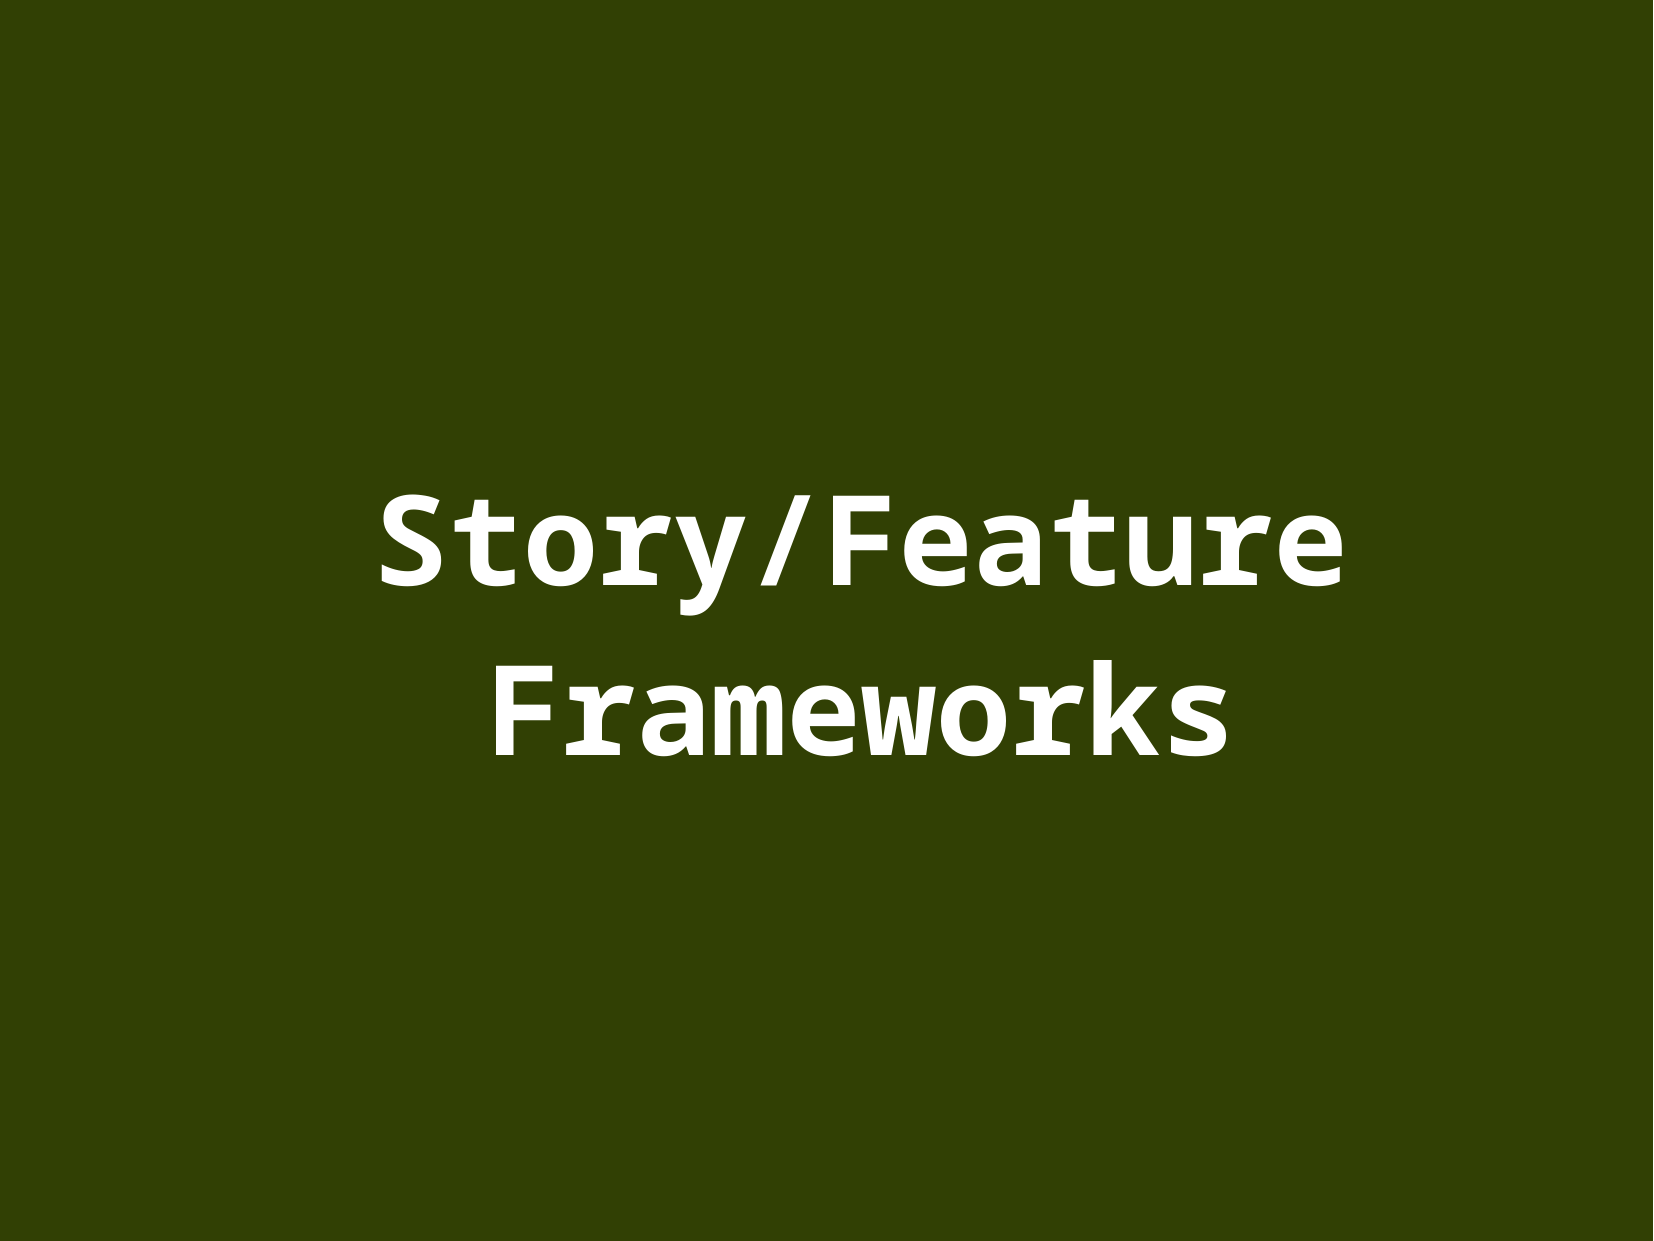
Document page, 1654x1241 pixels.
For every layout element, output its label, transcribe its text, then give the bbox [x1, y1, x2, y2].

text_box Story/Feature Frameworks [167, 444, 1555, 756]
